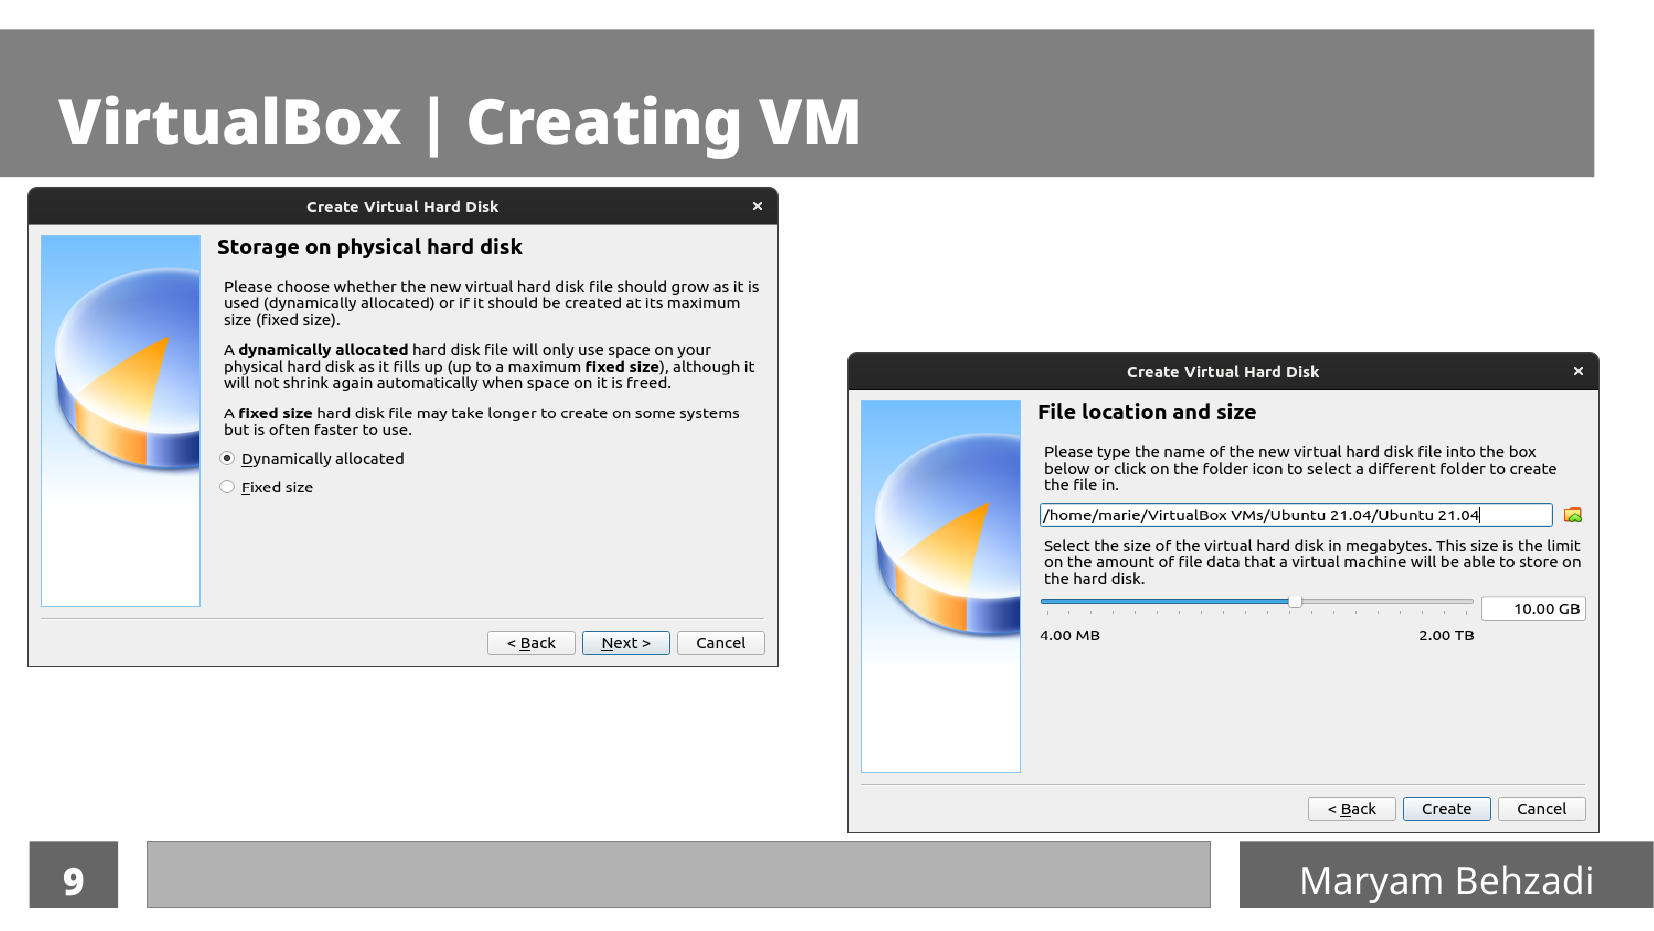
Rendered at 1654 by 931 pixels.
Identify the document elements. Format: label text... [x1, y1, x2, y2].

picture [838, 352, 1610, 841]
picture [18, 187, 789, 676]
title VirtualBox | Creating VM [59, 44, 1595, 163]
